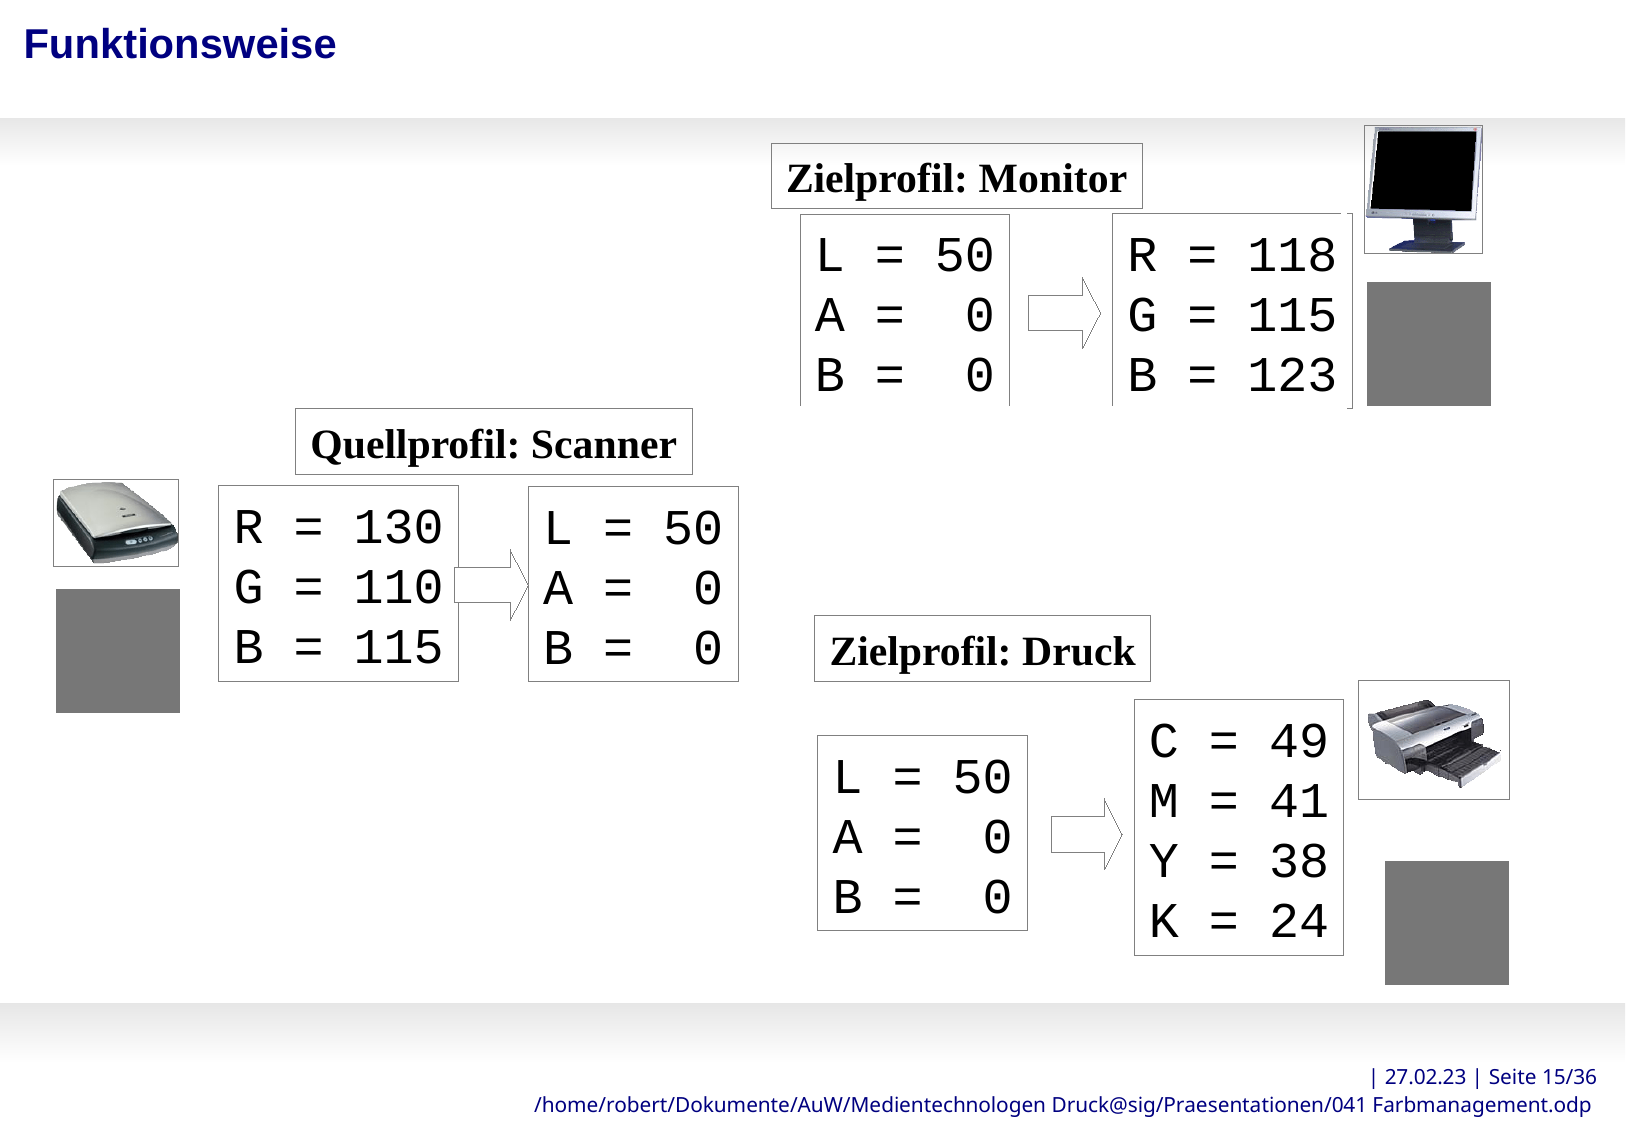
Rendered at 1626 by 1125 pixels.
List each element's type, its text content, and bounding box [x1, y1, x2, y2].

text_box L = 50 A = 0 B = 0 [817, 735, 1028, 931]
text_box R = 118 G = 115 B = 123 [1112, 213, 1341, 406]
text_box [1364, 278, 1495, 409]
text_box R = 130 G = 110 B = 115 [218, 485, 459, 682]
text_box C = 49 M = 41 Y = 38 K = 24 [1134, 699, 1344, 956]
picture [53, 479, 179, 567]
text_box [454, 549, 529, 621]
text_box R = 118 G = 115 B = 123 [1347, 213, 1353, 409]
text_box [53, 586, 184, 716]
text_box L = 50 A = 0 B = 0 [528, 486, 739, 682]
text_box [1051, 798, 1123, 870]
text_box Zielprofil: Monitor [771, 143, 1143, 209]
text_box L = 50 A = 0 B = 0 [800, 214, 1010, 406]
picture [1358, 680, 1510, 800]
title Funktionsweise [23, 11, 1600, 130]
text_box Quellprofil: Scanner [295, 408, 693, 475]
text_box [1028, 277, 1101, 349]
picture [1364, 125, 1483, 254]
text_box [1382, 857, 1513, 988]
text_box Zielprofil: Druck [814, 615, 1151, 682]
